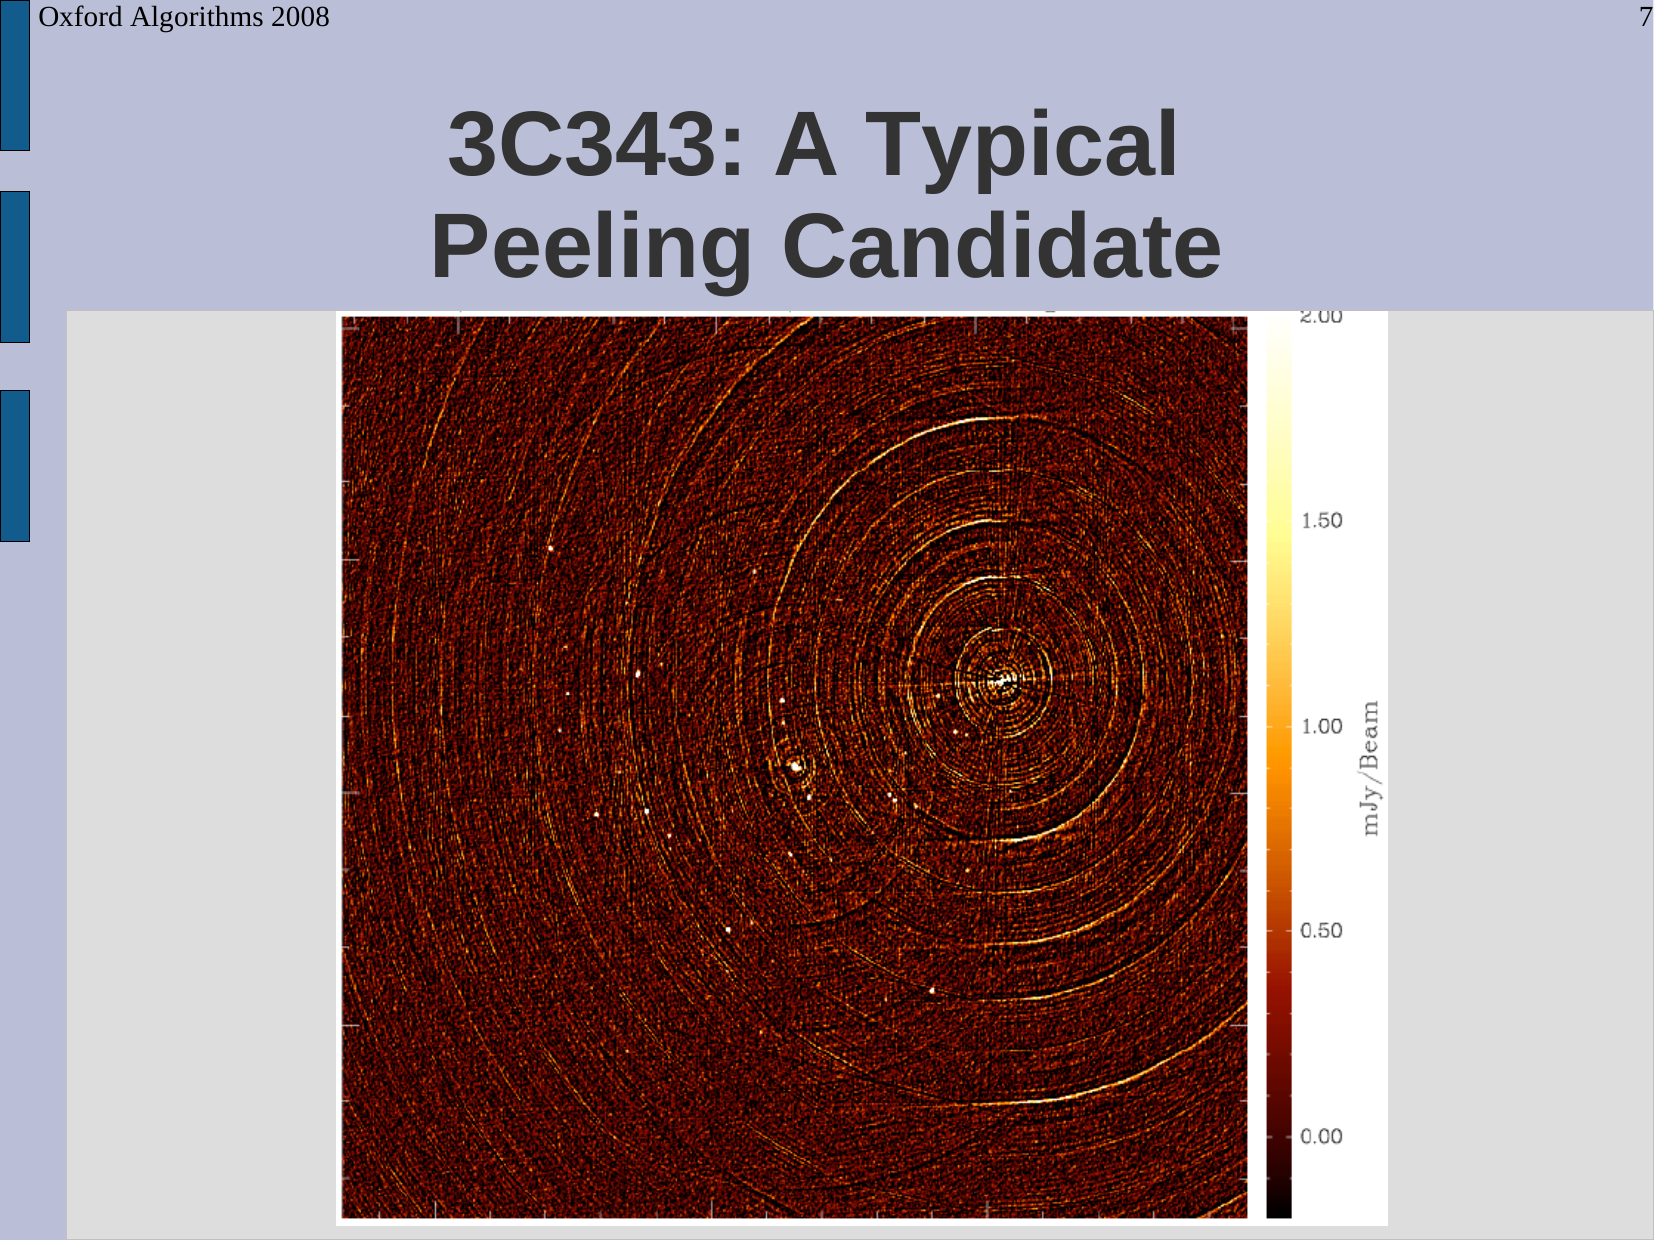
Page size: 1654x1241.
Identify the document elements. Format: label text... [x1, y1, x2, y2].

picture [336, 311, 1388, 1226]
title 3C343: A Typical Peeling Candidate [121, 87, 1534, 302]
